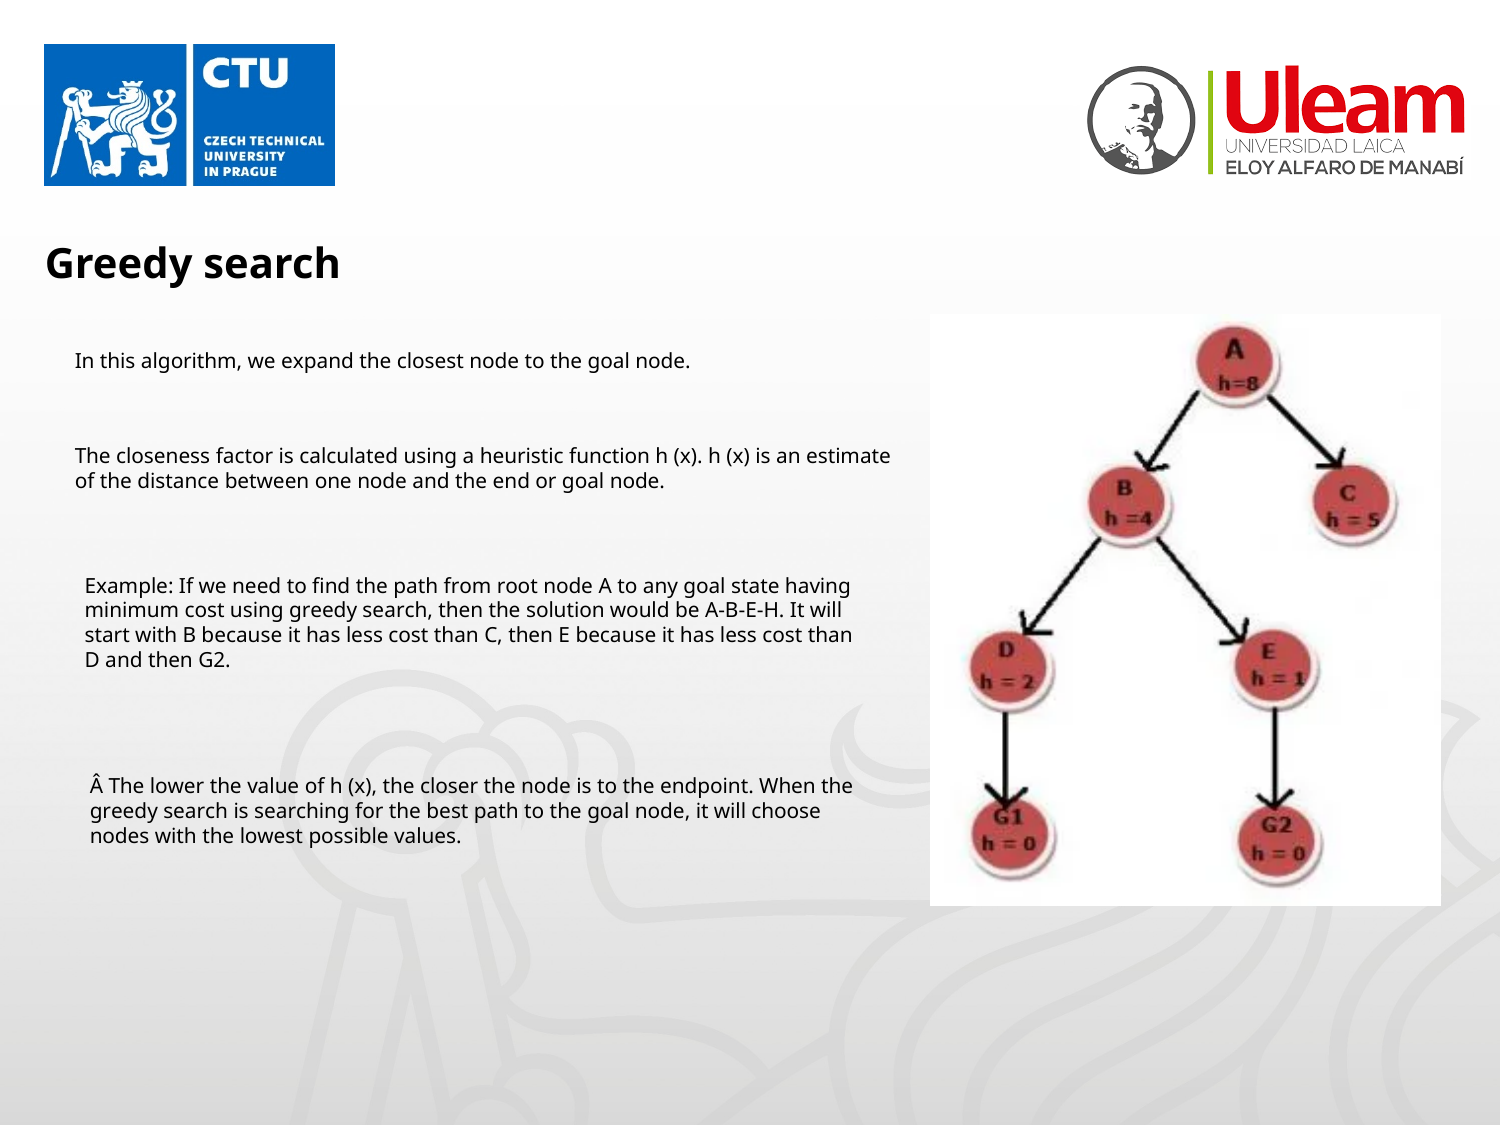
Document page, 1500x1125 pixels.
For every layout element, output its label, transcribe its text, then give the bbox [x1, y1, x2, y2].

picture [0, 0, 1500, 1125]
title Greedy search [30, 229, 751, 346]
text_box The closeness factor is calculated using a heuristic function h (x). h (x) is an estimate of the distance between one node and the end or goal node. [60, 435, 918, 500]
text_box In this algorithm, we expand the closest node to the goal node. [60, 340, 897, 381]
text_box Â The lower the value of h (x), the closer the node is to the endpoint. When the greedy search is searching for the best path to the goal node, it will choose nodes with the lowest possible values. [75, 765, 901, 855]
text_box Example: If we need to find the path from root node A to any goal state having minimum cost using greedy search, then the solution would be A-B-E-H. It will start with B because it has less cost than C, then E because it has less cost than D and then G2. [69, 564, 871, 751]
